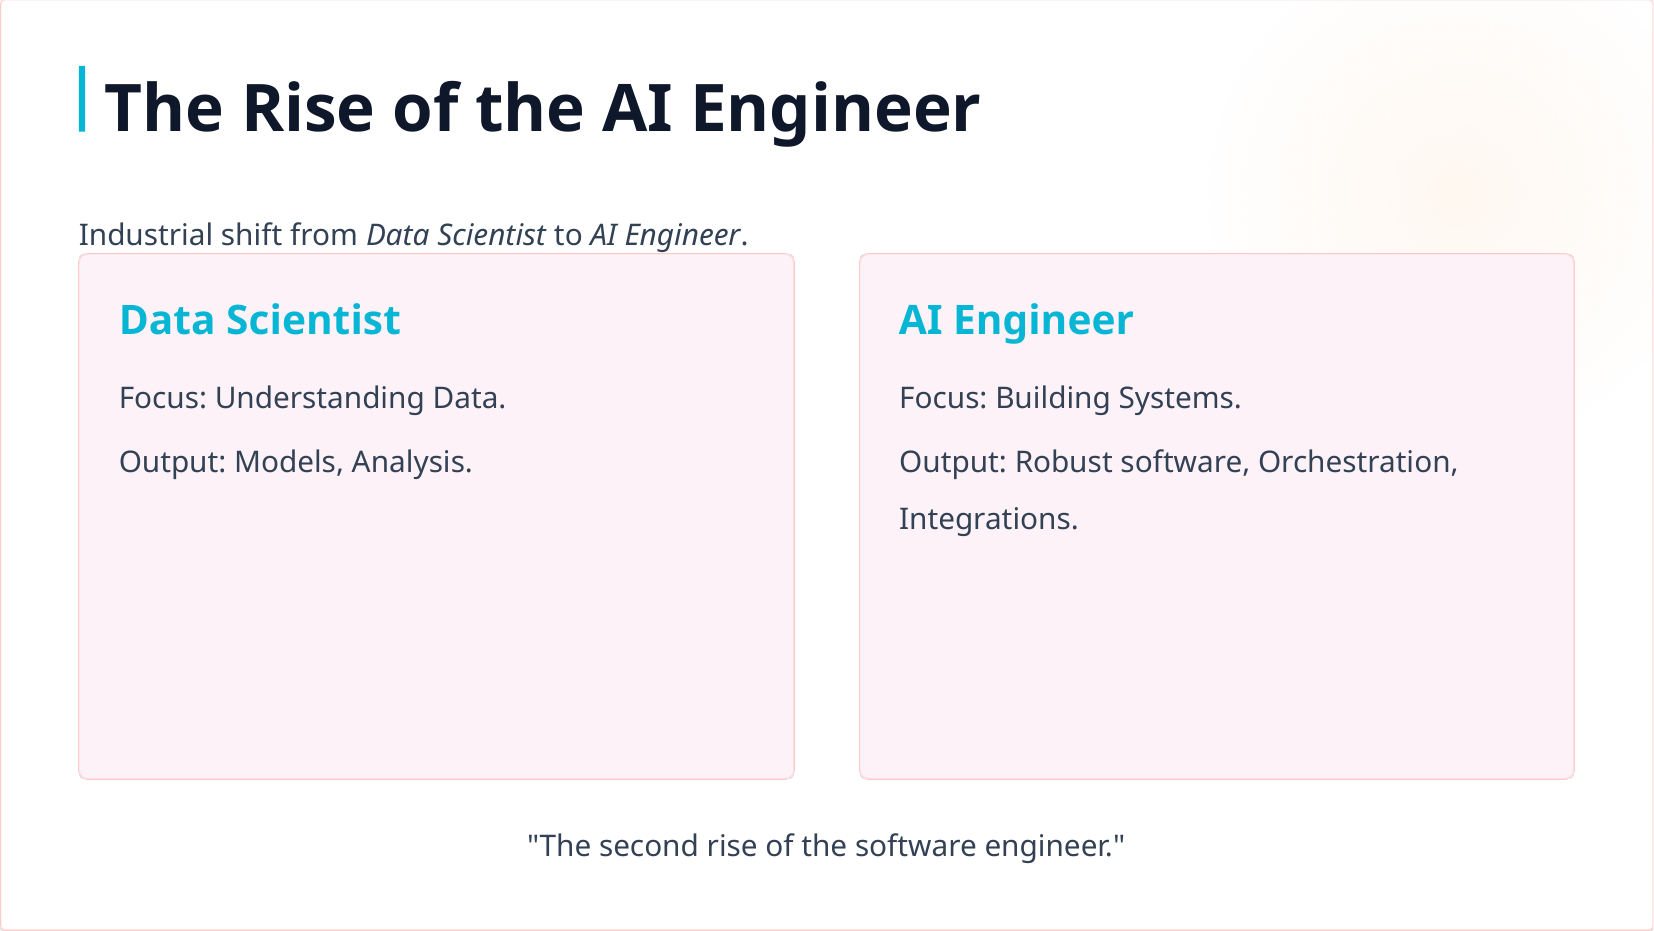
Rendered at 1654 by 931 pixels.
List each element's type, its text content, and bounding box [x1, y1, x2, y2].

text_box Data Scientist [118, 293, 787, 343]
text_box [78, 65, 86, 132]
text_box The Rise of the AI Engineer [104, 65, 1649, 145]
text_box AI Engineer [899, 293, 1567, 343]
text_box Focus: Building Systems. [899, 358, 1535, 415]
text_box Output: Robust software, Orchestration, Integrations. [899, 422, 1535, 536]
picture [0, 0, 1654, 931]
text_box Output: Models, Analysis. [118, 422, 755, 479]
text_box "The second rise of the software engineer." [78, 805, 1575, 863]
text_box Industrial shift from Data Scientist to AI Engineer. [78, 195, 1575, 252]
text_box Focus: Understanding Data. [118, 358, 755, 415]
